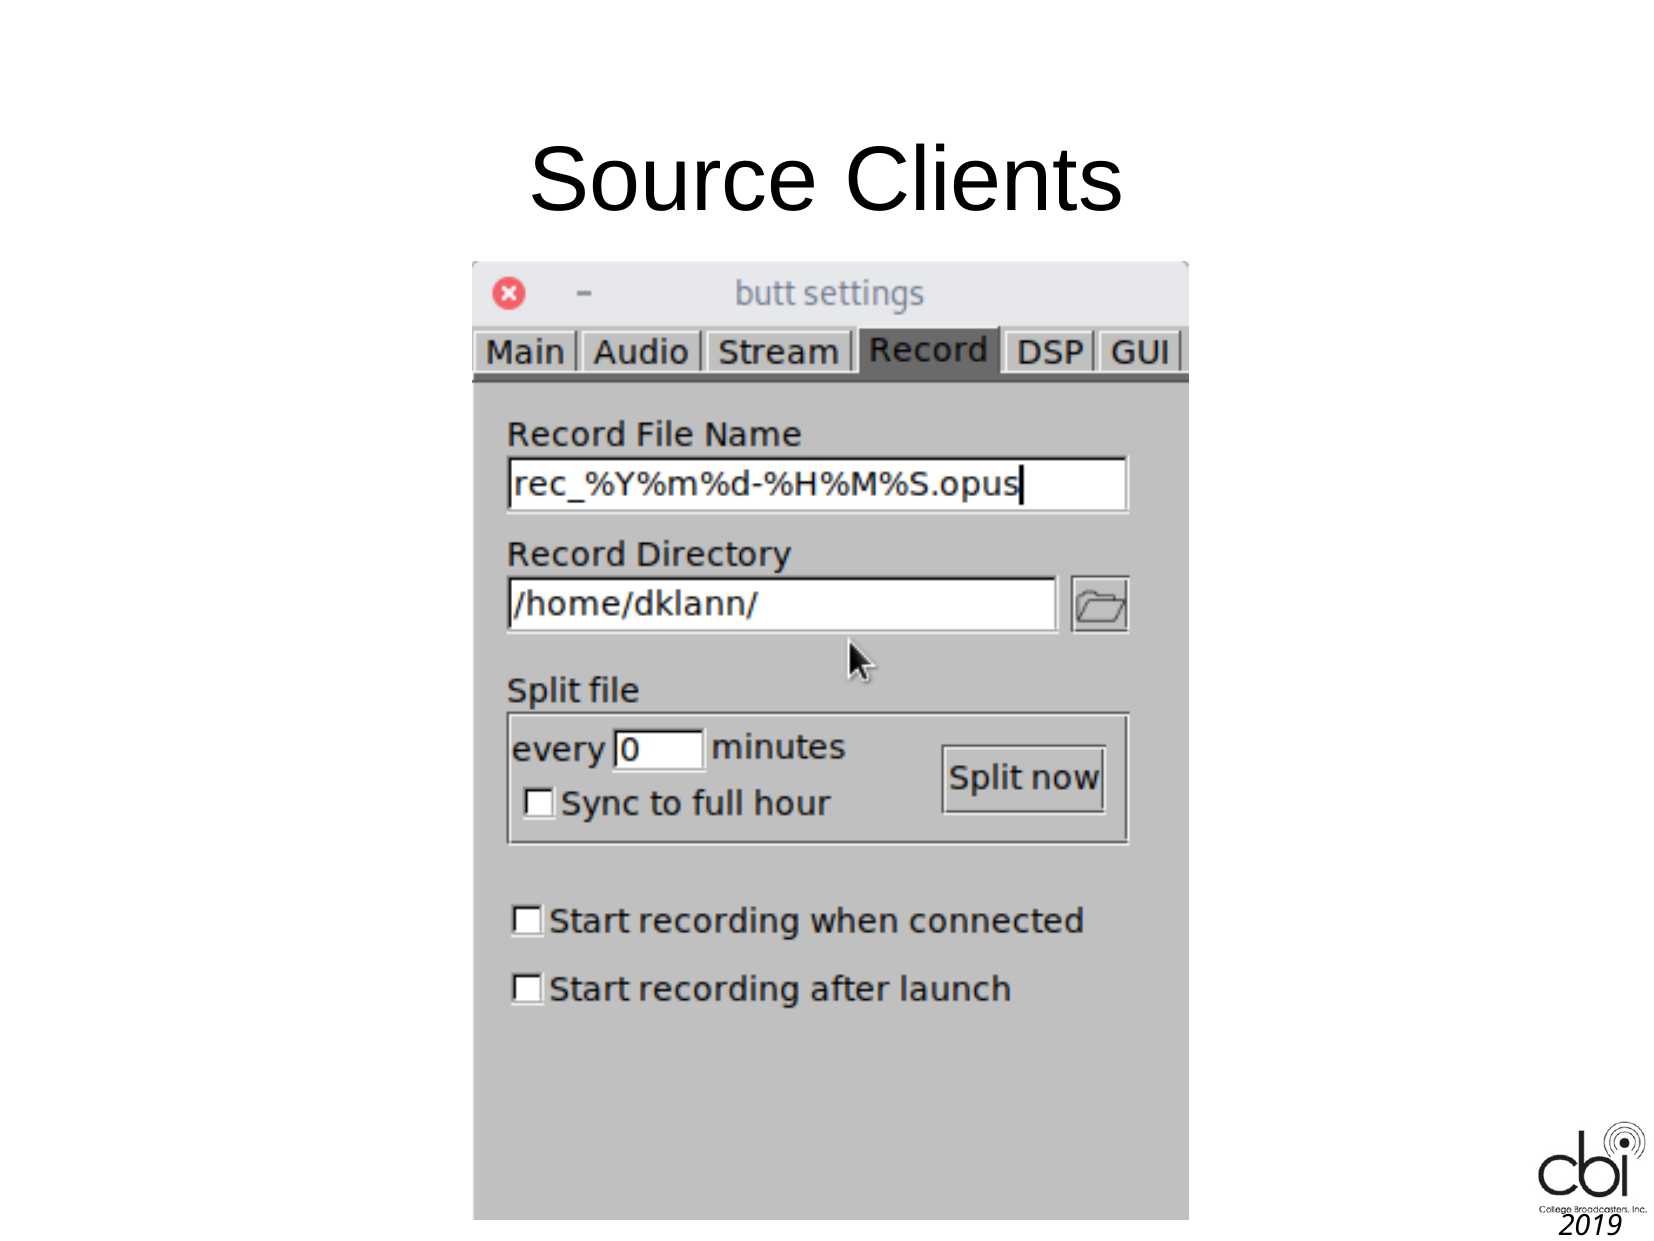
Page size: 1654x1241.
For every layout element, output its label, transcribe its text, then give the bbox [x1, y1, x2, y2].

picture [472, 261, 1189, 1220]
picture [1529, 1120, 1654, 1216]
text_box Source Clients [513, 120, 1140, 238]
